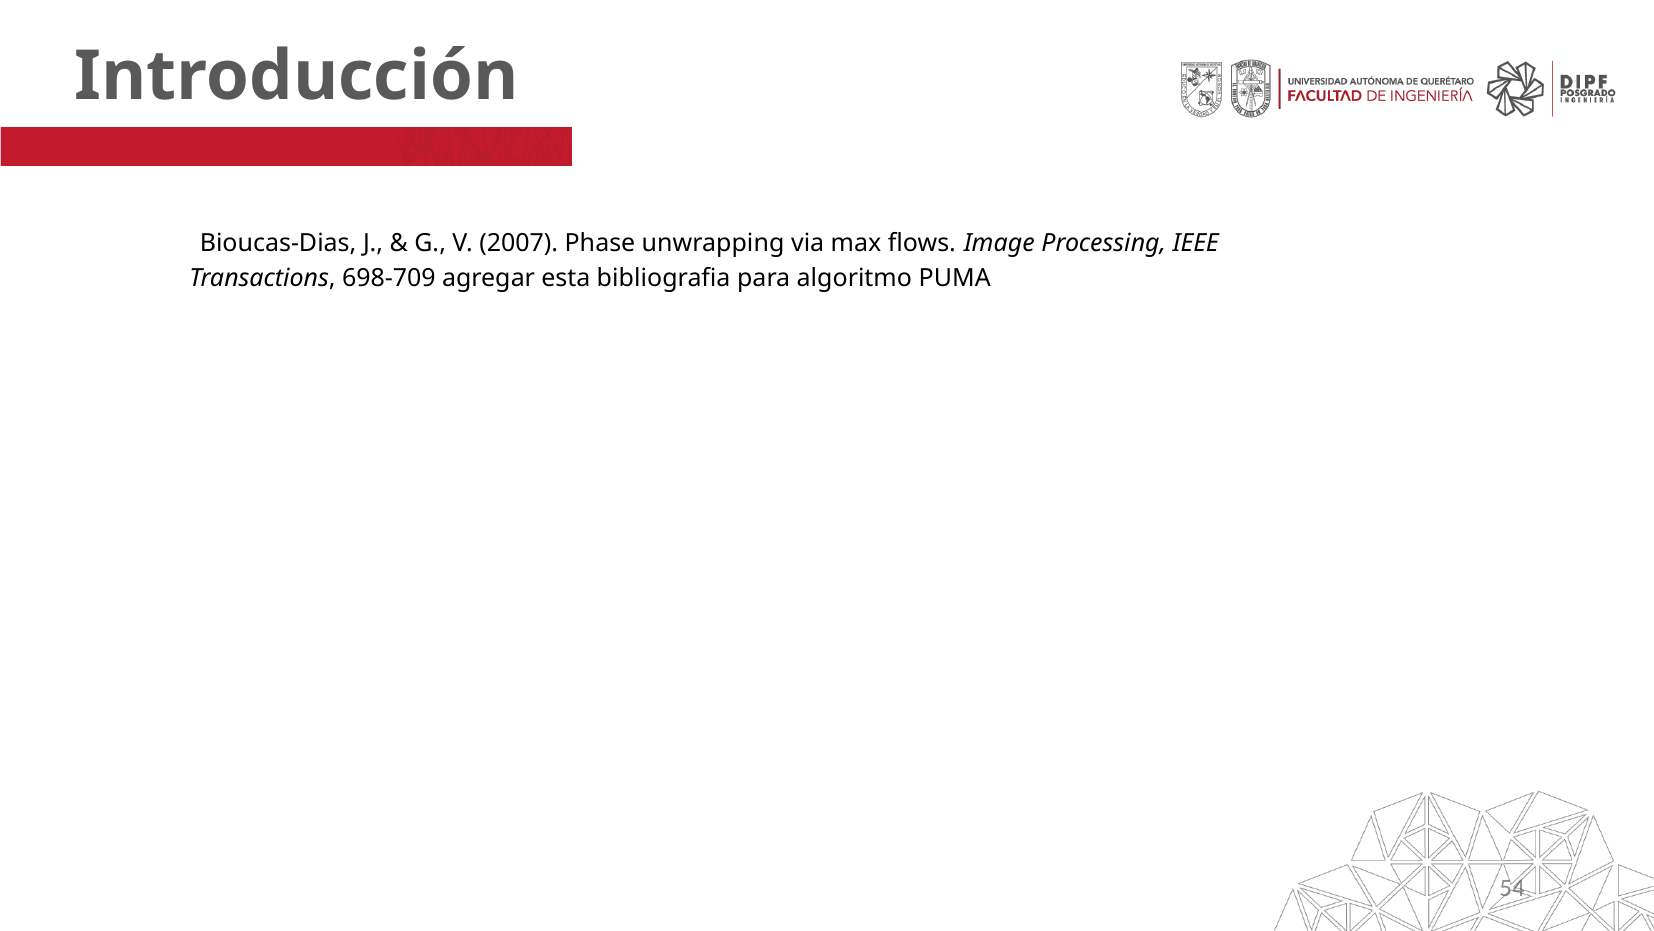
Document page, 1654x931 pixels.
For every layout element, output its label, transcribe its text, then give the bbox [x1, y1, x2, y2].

text_box Bioucas-Dias, J., & G., V. (2007). Phase unwrapping via max flows. Image Processing, IEEE Transactions, 698-709 agregar esta bibliografia para algoritmo PUMA [174, 210, 1241, 296]
picture [1257, 781, 1654, 931]
text_box Introducción [54, 11, 572, 127]
picture [1176, 54, 1620, 133]
picture [0, 127, 572, 166]
